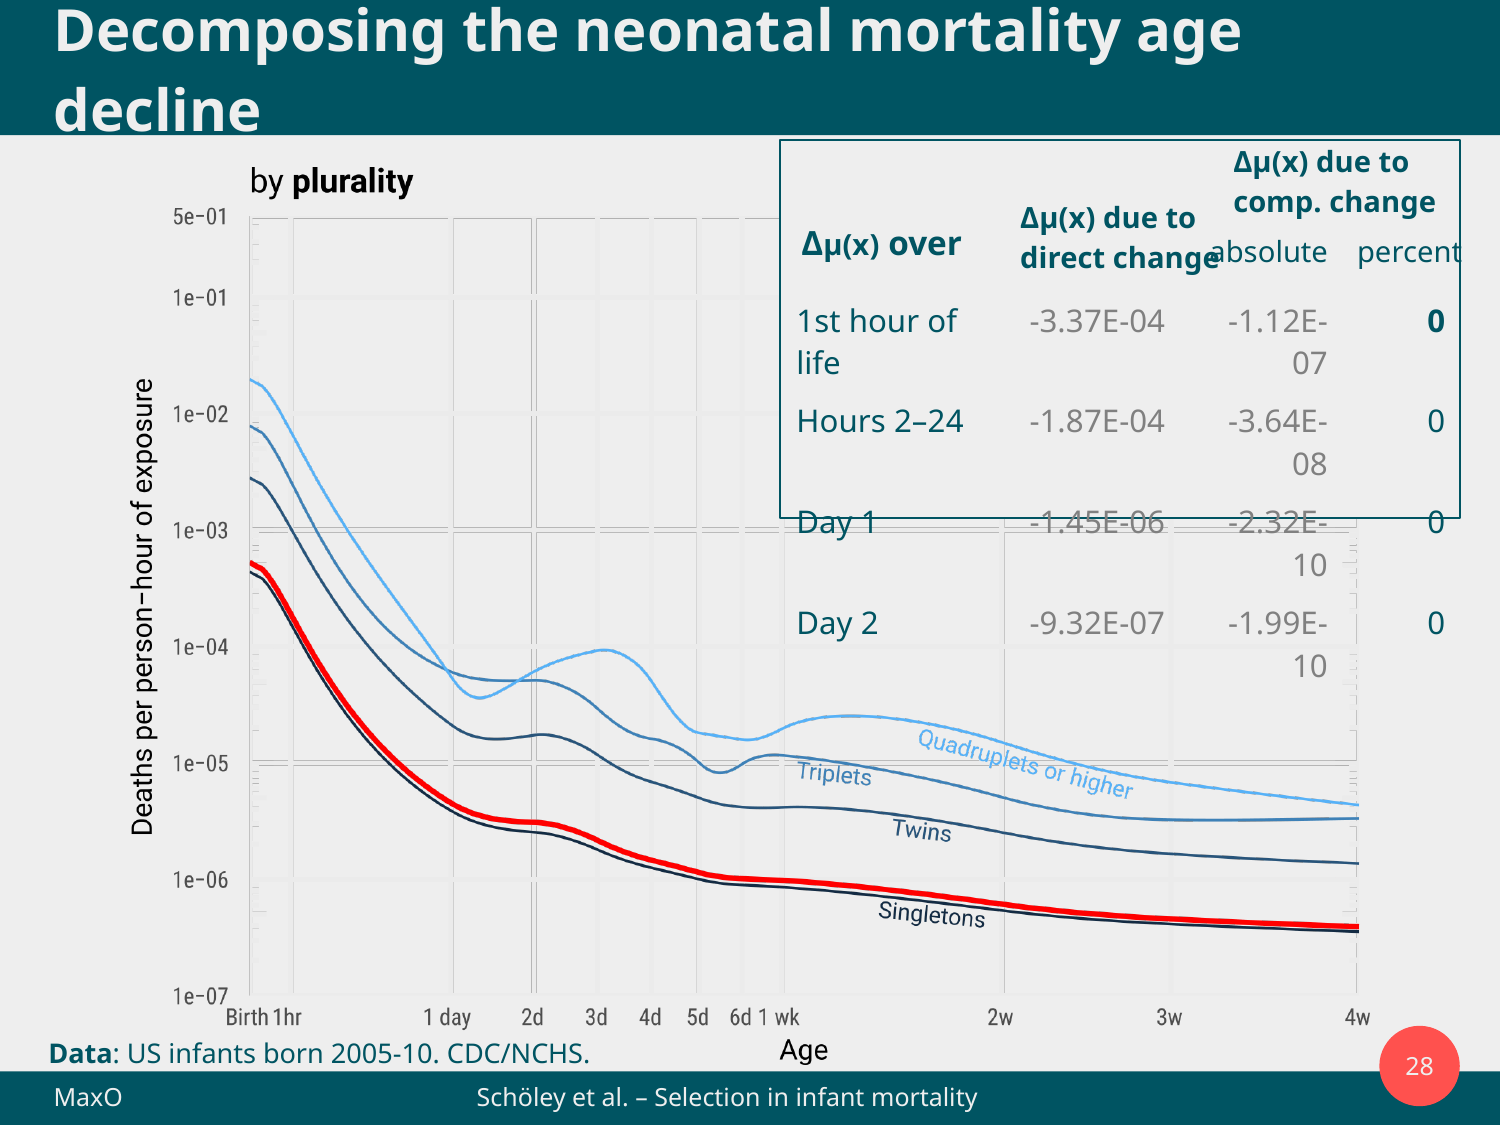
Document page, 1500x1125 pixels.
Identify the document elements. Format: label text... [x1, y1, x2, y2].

text_box [1413, 140, 1460, 223]
text_box Δµ(x) due to direct change [1005, 190, 1195, 283]
table_header 0 [1343, 291, 1460, 392]
table_cell Hours 2–24 [782, 392, 1014, 493]
table_cell -1.99E-10 [1180, 594, 1343, 695]
table_cell -3.64E-08 [1180, 392, 1343, 493]
table_cell -2.32E-10 [1180, 493, 1343, 594]
text_box Δµ(x) over [786, 212, 953, 272]
table_cell -9.32E-07 [1014, 594, 1180, 695]
text_box Data: US infants born 2005-10. CDC/NCHS. [33, 1026, 931, 1075]
table_cell Day 2 [782, 594, 1014, 695]
text_box percent [1342, 223, 1460, 278]
table_cell -1.87E-04 [1014, 392, 1180, 493]
text_box absolute [1194, 223, 1325, 278]
text_box [779, 140, 1460, 518]
table_cell 0 [1343, 594, 1460, 695]
picture [130, 167, 1370, 1065]
title Decomposing the neonatal mortality age decline [53, 0, 1447, 141]
table_cell -1.45E-06 [1014, 493, 1180, 594]
table_cell Day 1 [782, 493, 1014, 594]
table_cell 0 [1343, 392, 1460, 493]
table_header -1.12E-07 [1180, 291, 1343, 392]
table_cell 0 [1343, 493, 1460, 594]
table_header -3.37E-04 [1014, 291, 1180, 392]
text_box Δµ(x) due to comp. change [1218, 133, 1413, 227]
table_header 1st hour of life [782, 291, 1014, 392]
